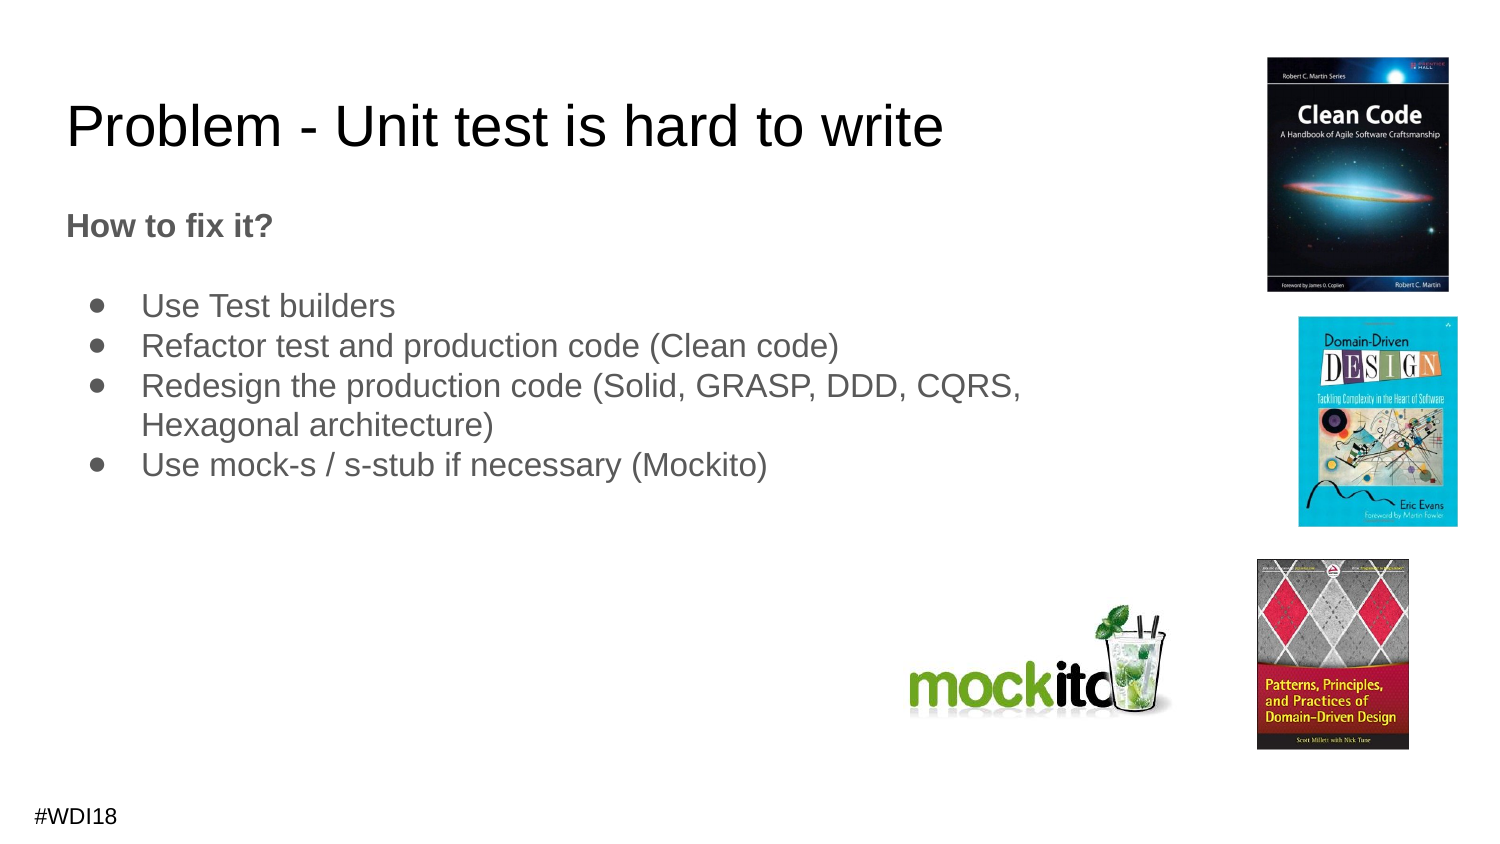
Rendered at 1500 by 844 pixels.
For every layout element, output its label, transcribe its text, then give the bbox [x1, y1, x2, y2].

picture [1298, 316, 1458, 527]
picture [1267, 57, 1449, 293]
picture [903, 597, 1179, 726]
text_box #WDI18 [0, 786, 247, 844]
list How to fix it? Use Test builders Refactor test and production code (Clean code) Redesign the production code (Solid, GRASP, DDD, CQRS, Hexagonal architecture) Use mock-s / s-stub if necessary (Mockito) [51, 189, 1449, 750]
title Problem - Unit test is hard to write [51, 72, 1267, 167]
picture [1257, 559, 1409, 750]
